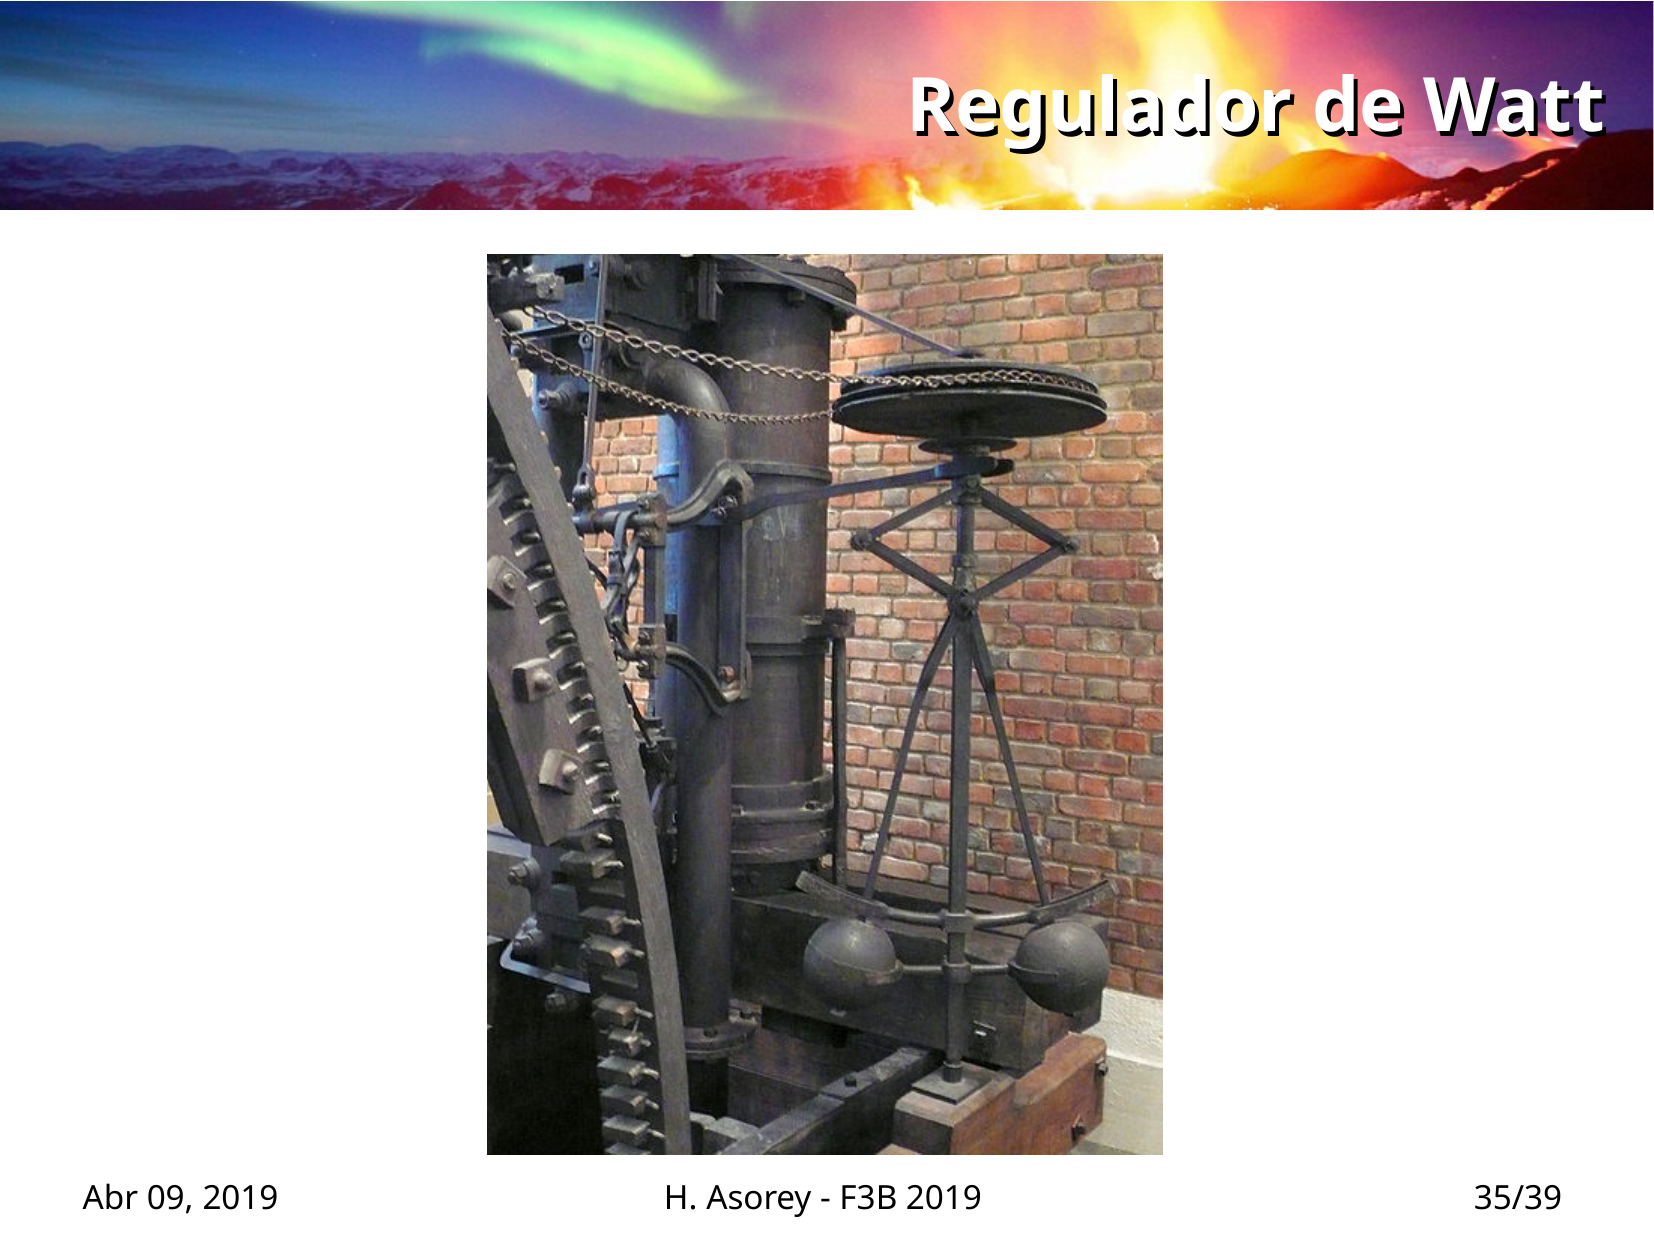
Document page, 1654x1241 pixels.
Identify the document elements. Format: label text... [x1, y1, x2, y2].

title Regulador de Watt [45, 15, 1606, 191]
picture [487, 254, 1163, 1156]
picture [0, 1, 1654, 210]
